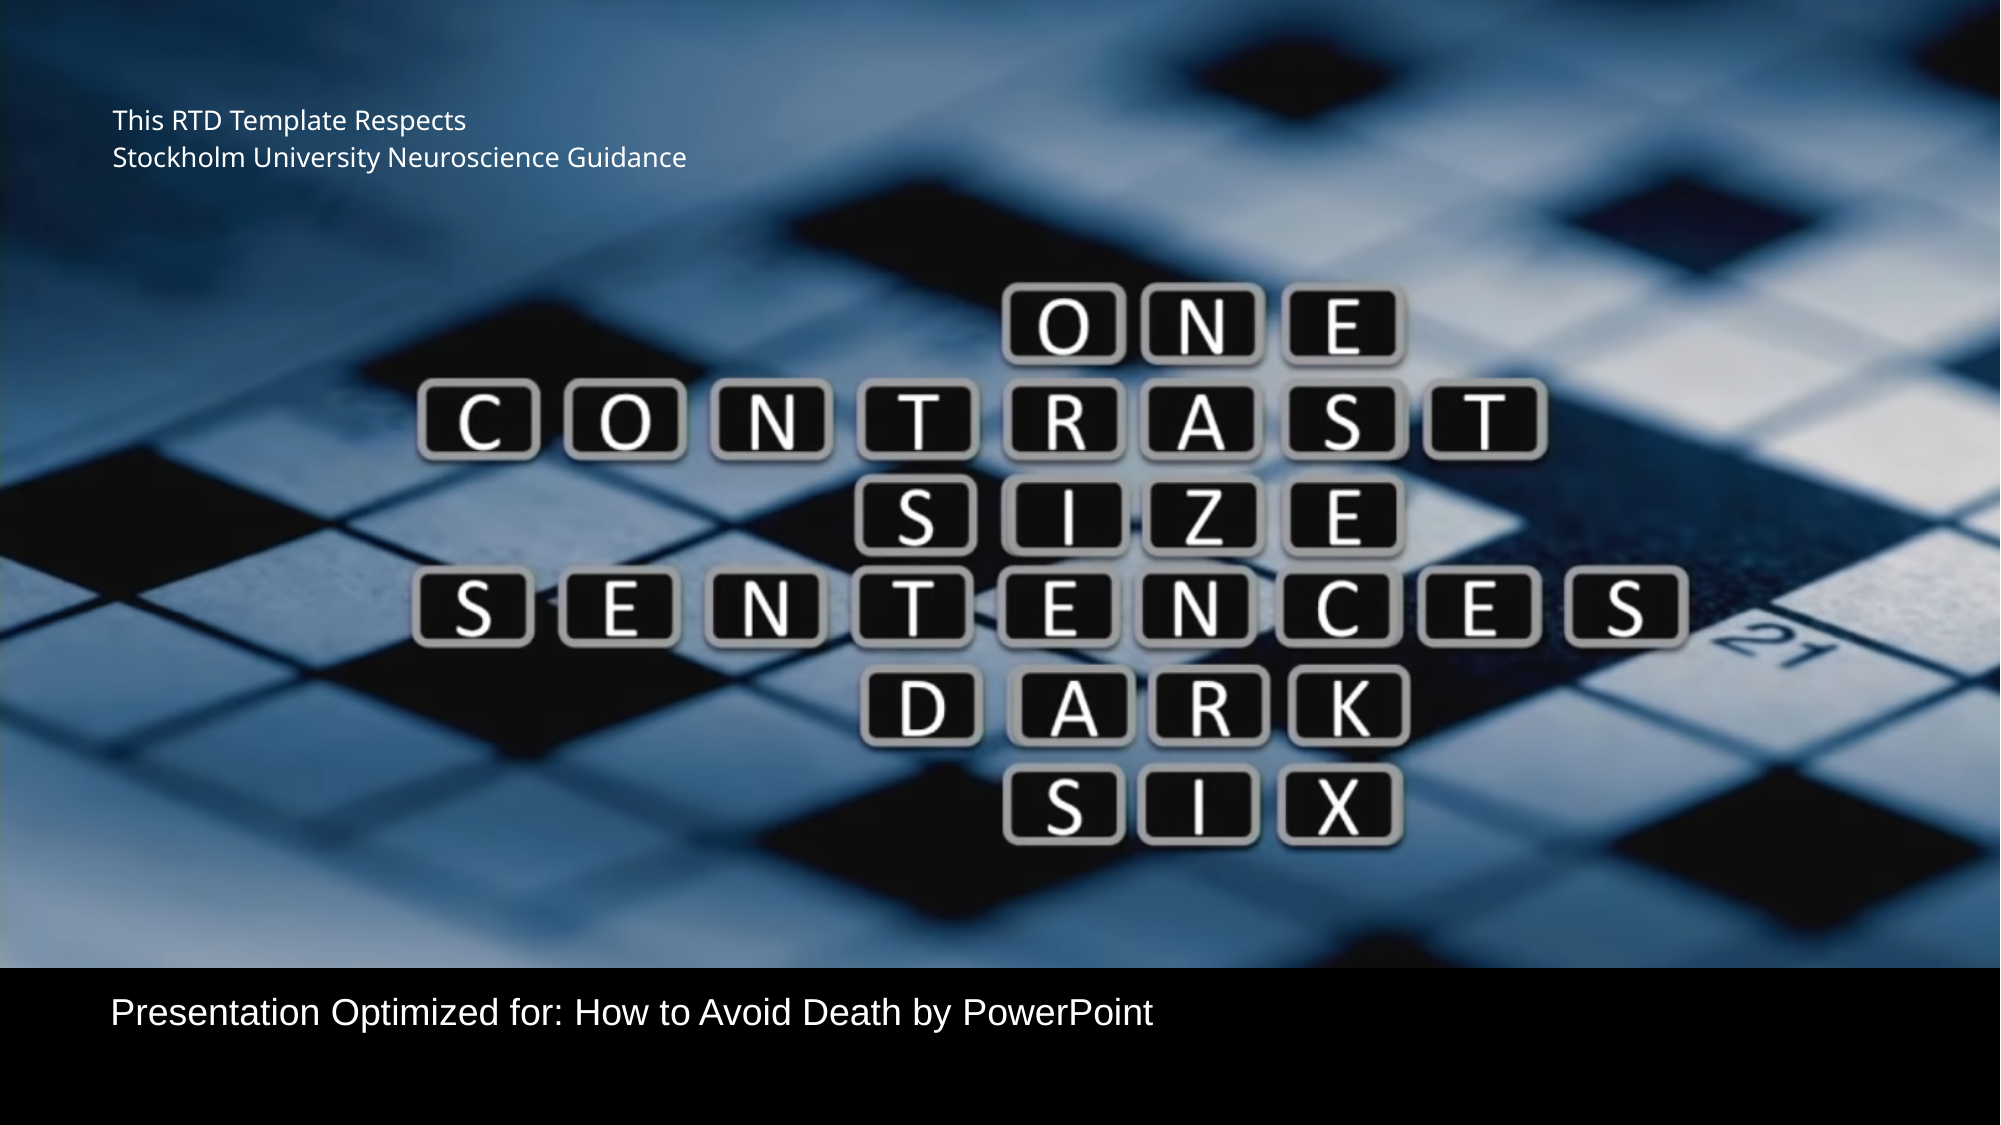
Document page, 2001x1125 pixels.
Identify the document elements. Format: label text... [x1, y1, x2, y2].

picture [0, 0, 2000, 968]
title This RTD Template Respects Stockholm University Neuroscience Guidance [112, 44, 1013, 233]
list Presentation Optimized for: How to Avoid Death by PowerPoint [39, 994, 1803, 1100]
